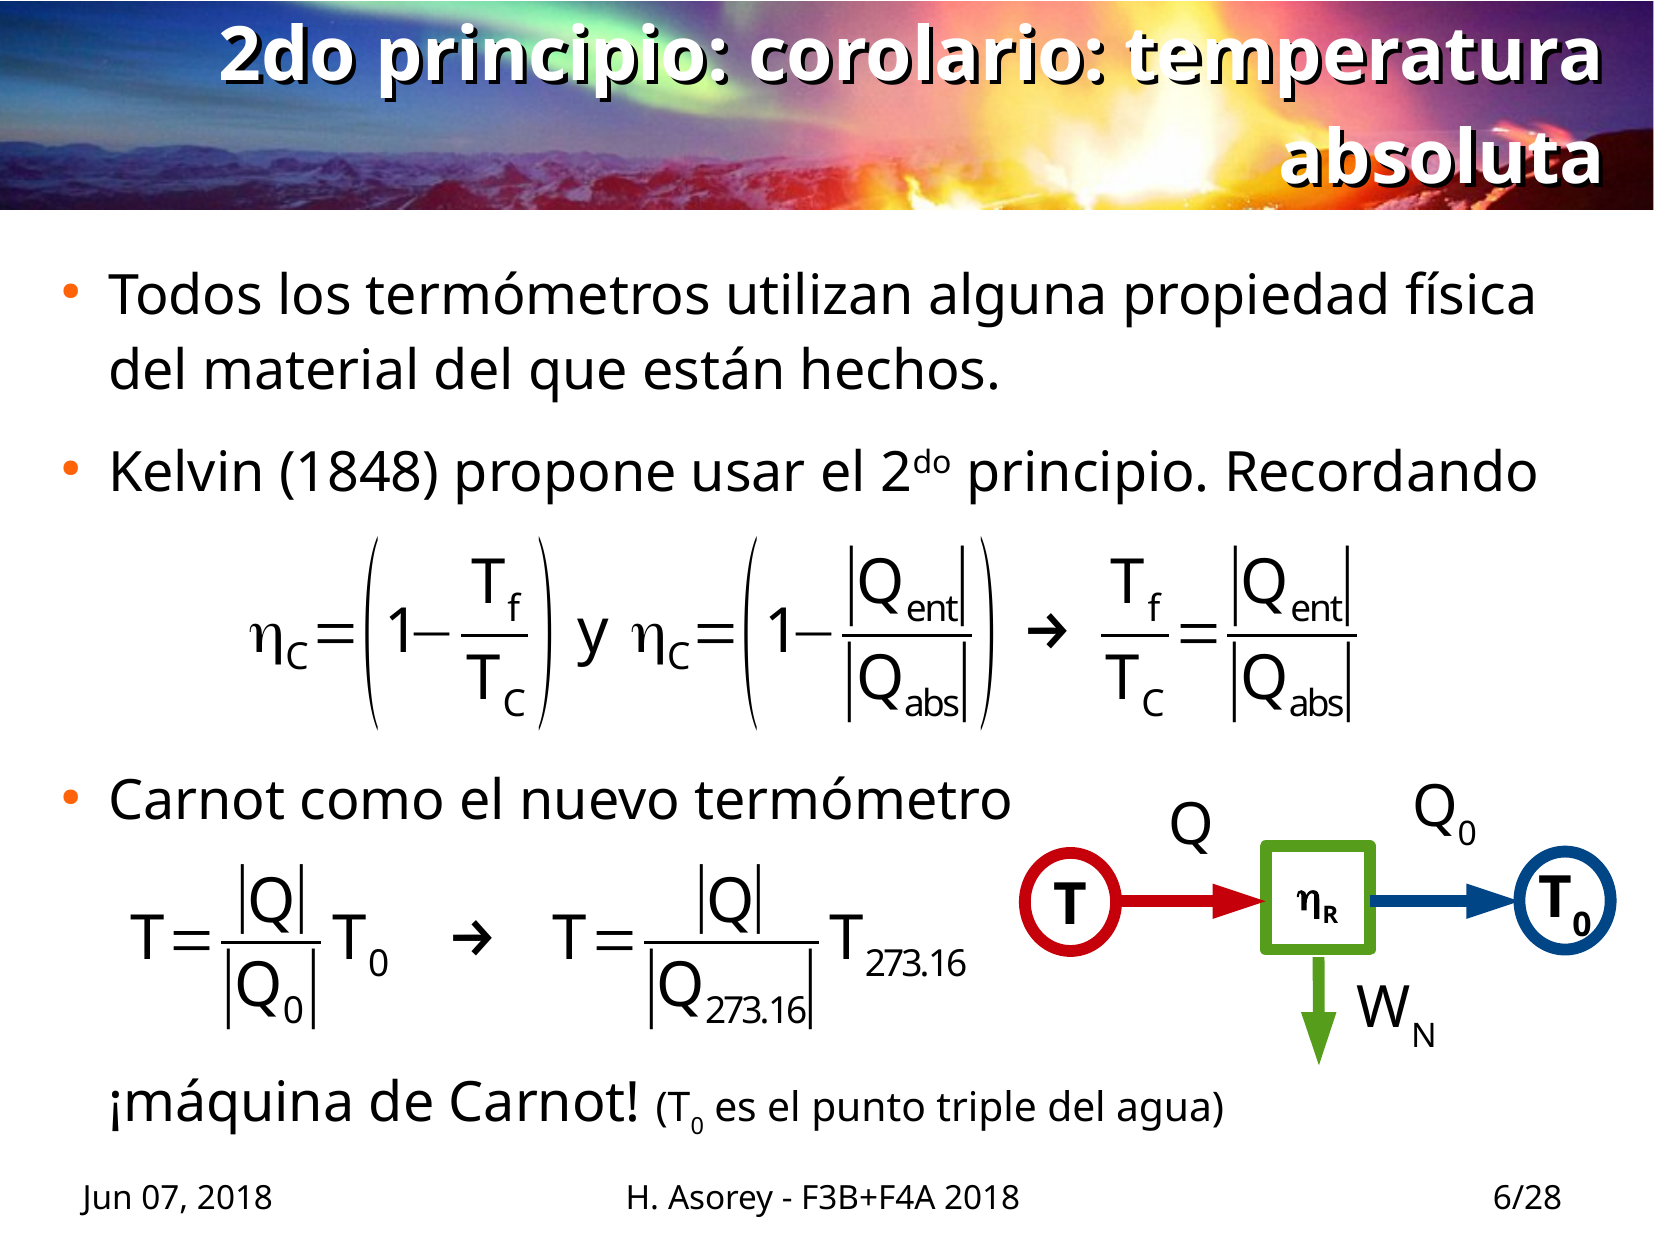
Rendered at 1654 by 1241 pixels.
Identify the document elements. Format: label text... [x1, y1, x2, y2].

text_box hR [1265, 846, 1370, 950]
picture [0, 1, 1654, 210]
text_box T0 [1519, 851, 1611, 950]
title 2do principio: corolario: temperatura absoluta [45, 15, 1606, 191]
chart [123, 861, 971, 1034]
text_box T [1024, 852, 1116, 951]
text_box WN [1332, 958, 1461, 1142]
list Todos los termómetros utilizan alguna propiedad física del material del que están hechos. Kelvin (1848) propone usar el 2do principio. Recordando Carnot como el nuevo termómetro ¡máquina de Carnot! (T0 es el punto triple del agua) [45, 255, 1606, 1156]
chart [242, 533, 1367, 736]
